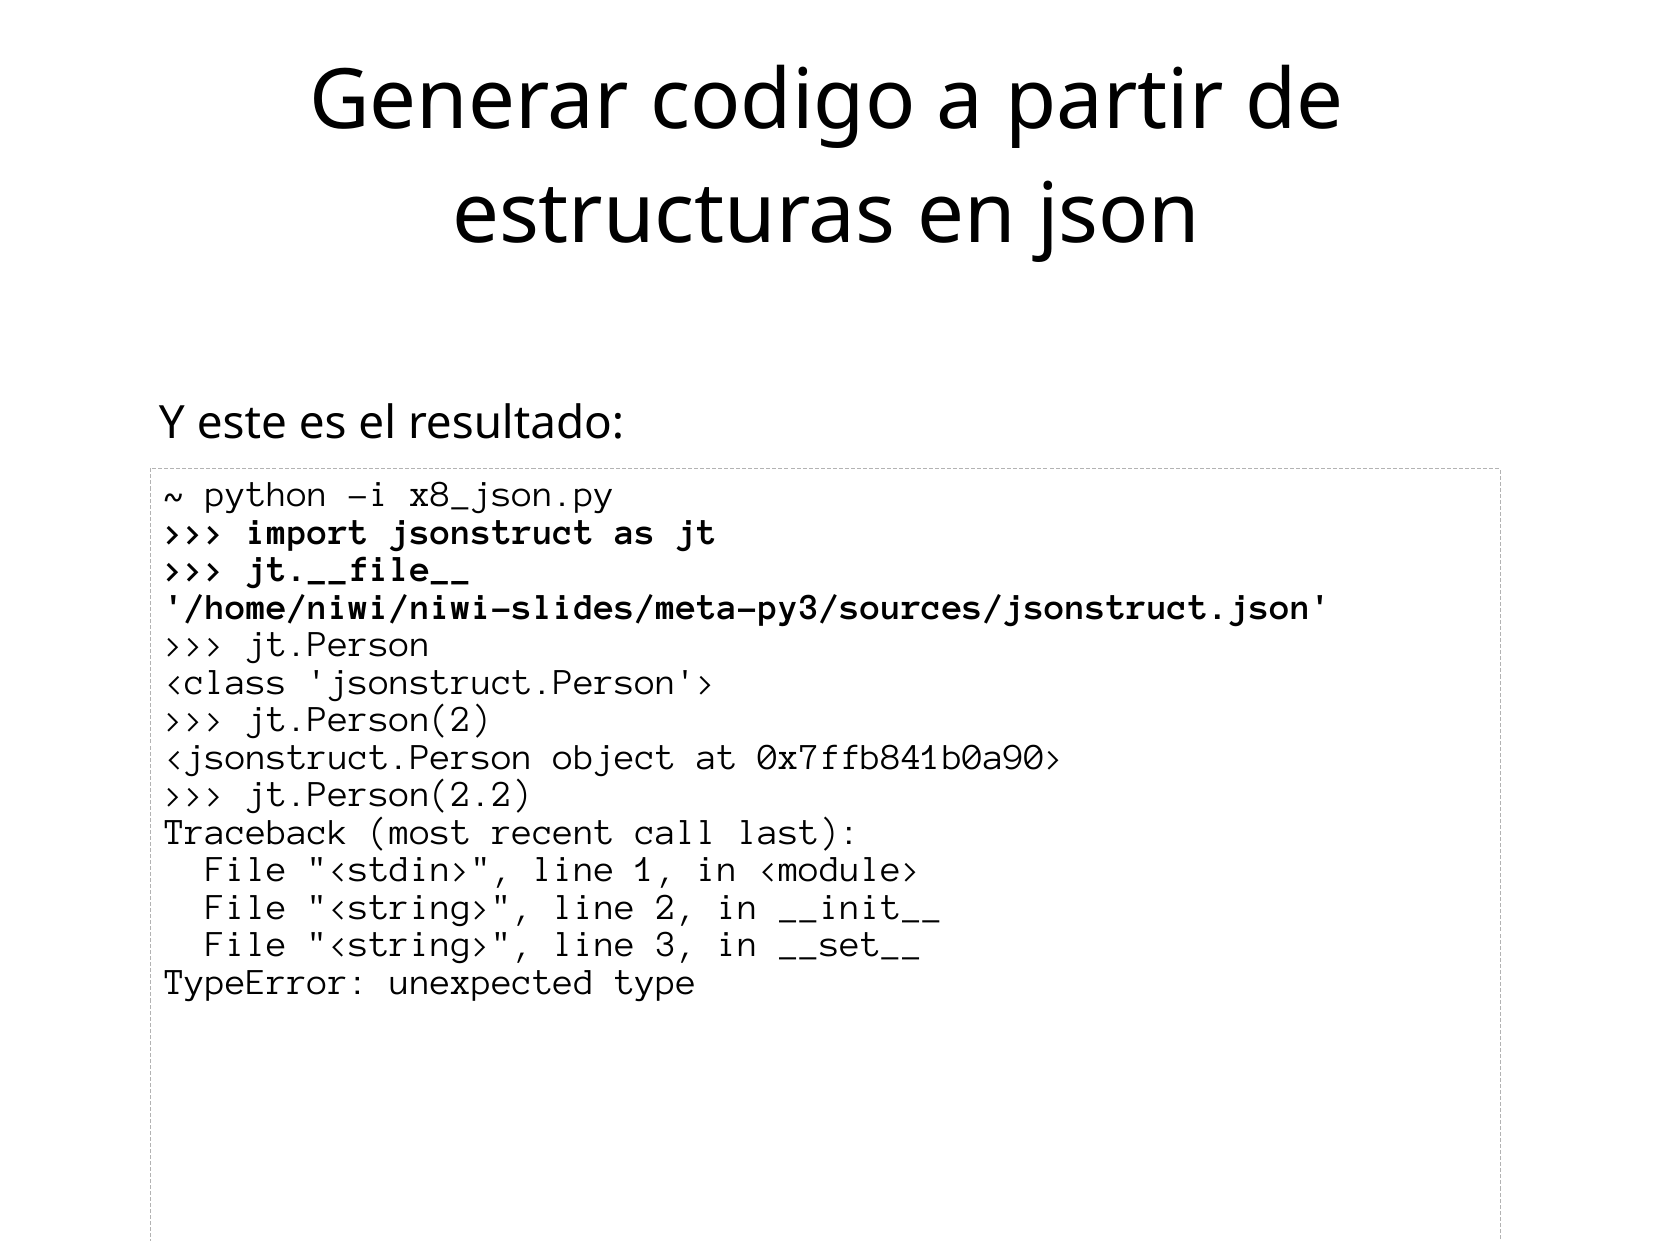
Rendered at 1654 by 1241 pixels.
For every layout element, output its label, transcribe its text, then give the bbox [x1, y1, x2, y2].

title Generar codigo a partir de estructuras en json [82, 49, 1571, 257]
text_box ~ python -i x8_json.py >>> import jsonstruct as jt >>> jt.__file__ '/home/niwi/niwi-slides/meta-py3/sources/jsonstruct.json' >>> jt.Person <class 'jsonstruct.Person'> >>> jt.Person(2) <jsonstruct.Person object at 0x7ffb841b0a90> >>> jt.Person(2.2) Traceback (most recent call last): File "<stdin>", line 1, in <module> File "<string>", line 2, in __init__ File "<string>", line 3, in __set__ TypeError: unexpected type [150, 468, 1501, 1046]
text_box Y este es el resultado: [144, 382, 1516, 458]
